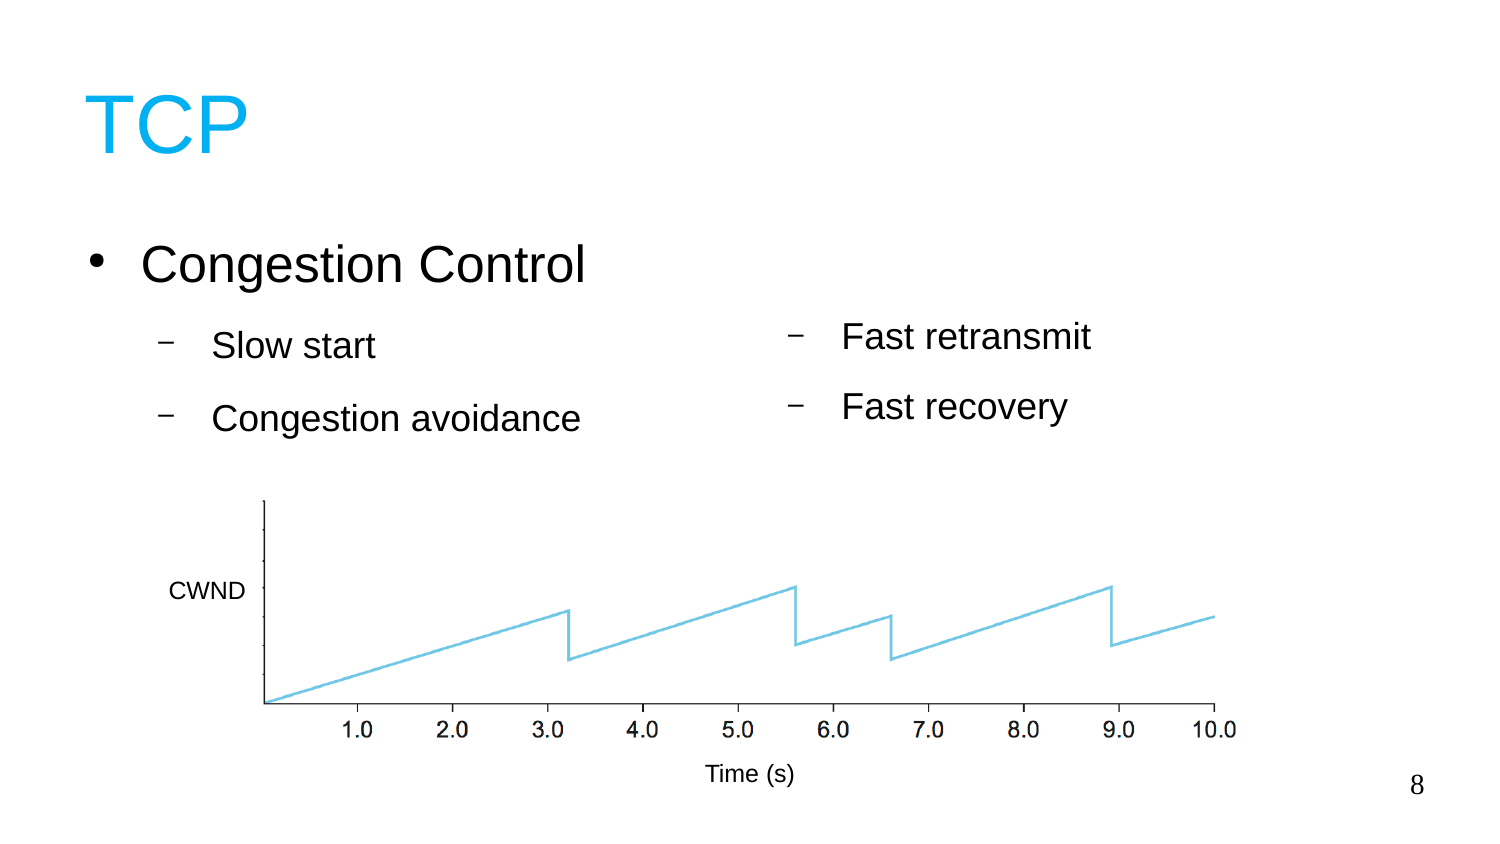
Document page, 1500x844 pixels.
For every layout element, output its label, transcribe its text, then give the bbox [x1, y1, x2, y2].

text_box Time (s) [690, 752, 811, 796]
picture [262, 488, 1238, 741]
text_box CWND [153, 568, 261, 612]
text_box Fast retransmit Fast recovery [684, 304, 1107, 436]
title TCP [69, 44, 1364, 208]
list Congestion Control Slow start Congestion avoidance [69, 224, 646, 481]
